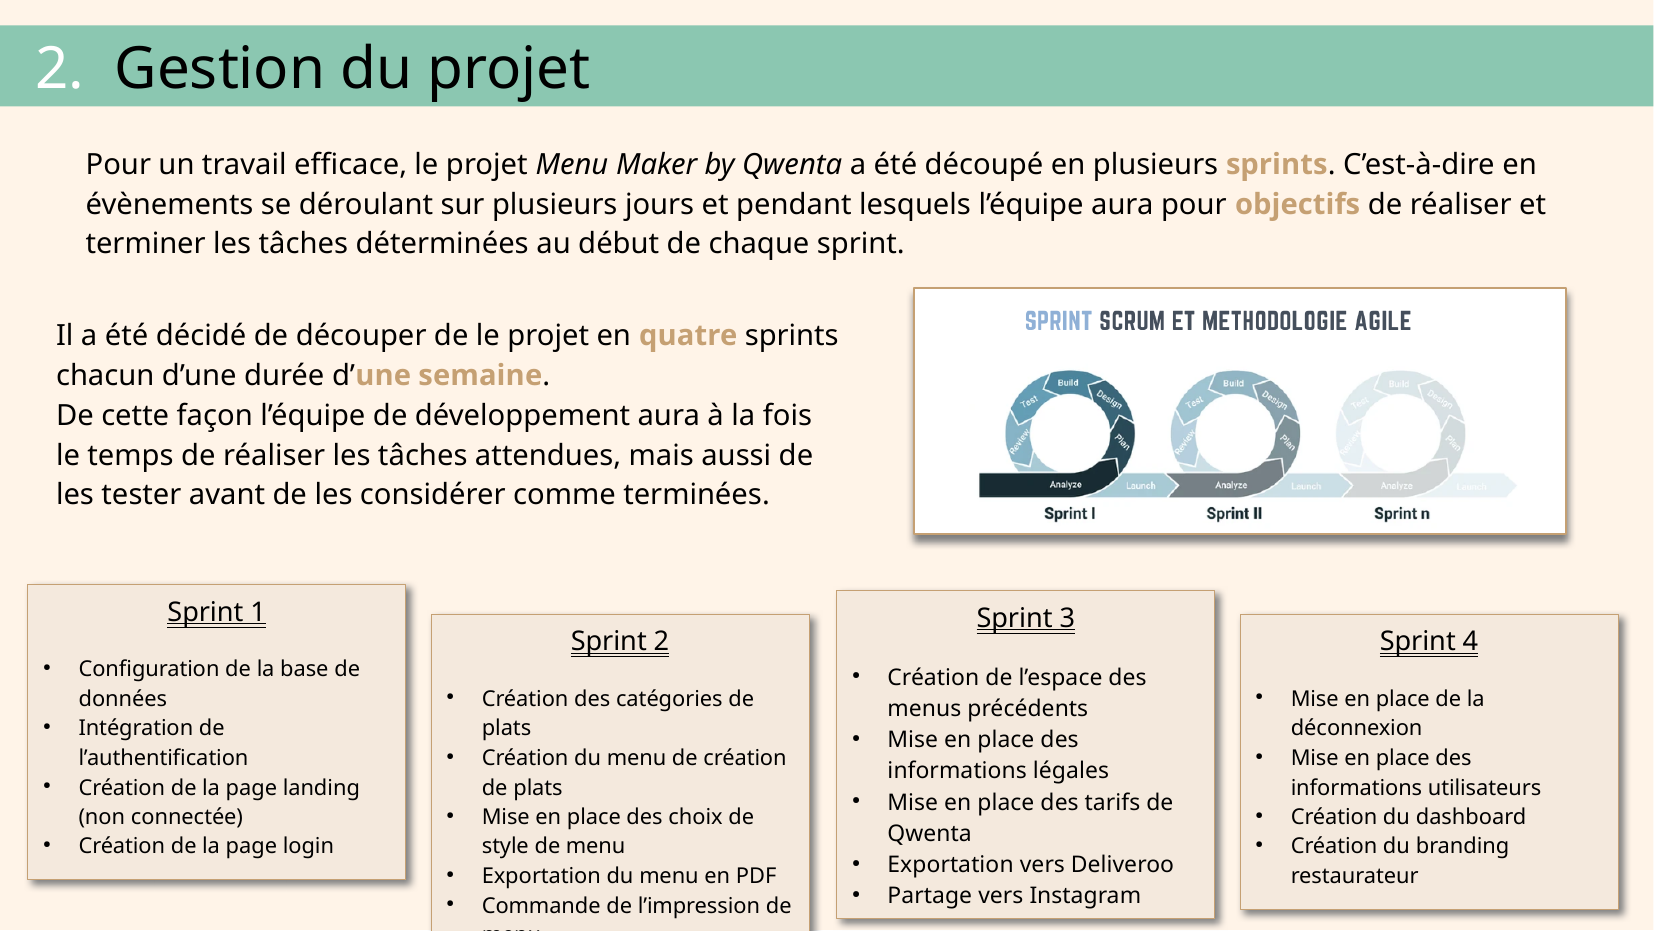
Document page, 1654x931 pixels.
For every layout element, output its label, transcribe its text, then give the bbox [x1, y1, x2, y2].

text_box Sprint 4 Mise en place de la déconnexion Mise en place des informations utilisateurs Création du dashboard Création du branding restaurateur [1240, 614, 1619, 910]
text_box Sprint 2 Création des catégories de plats Création du menu de création de plats Mise en place des choix de style de menu Exportation du menu en PDF Commande de l’impression de menu [431, 614, 810, 912]
text_box Il a été décidé de découper de le projet en quatre sprints chacun d’une durée d’une semaine. De cette façon l’équipe de développement aura à la fois le temps de réaliser les tâches attendues, mais aussi de les tester avant de les considérer comme terminées. [41, 307, 857, 528]
text_box Pour un travail efficace, le projet Menu Maker by Qwenta a été découpé en plusieurs sprints. C’est-à-dire en évènements se déroulant sur plusieurs jours et pendant lesquels l’équipe aura pour objectifs de réaliser et terminer les tâches déterminées au début de chaque sprint. [70, 135, 1577, 254]
picture [915, 289, 1565, 533]
title 2. Gestion du projet [0, 25, 1654, 107]
text_box Sprint 3 Création de l’espace des menus précédents Mise en place des informations légales Mise en place des tarifs de Qwenta Exportation vers Deliveroo Partage vers Instagram [836, 590, 1215, 886]
text_box Sprint 1 Configuration de la base de données Intégration de l’authentification Création de la page landing (non connectée) Création de la page login [27, 584, 406, 880]
